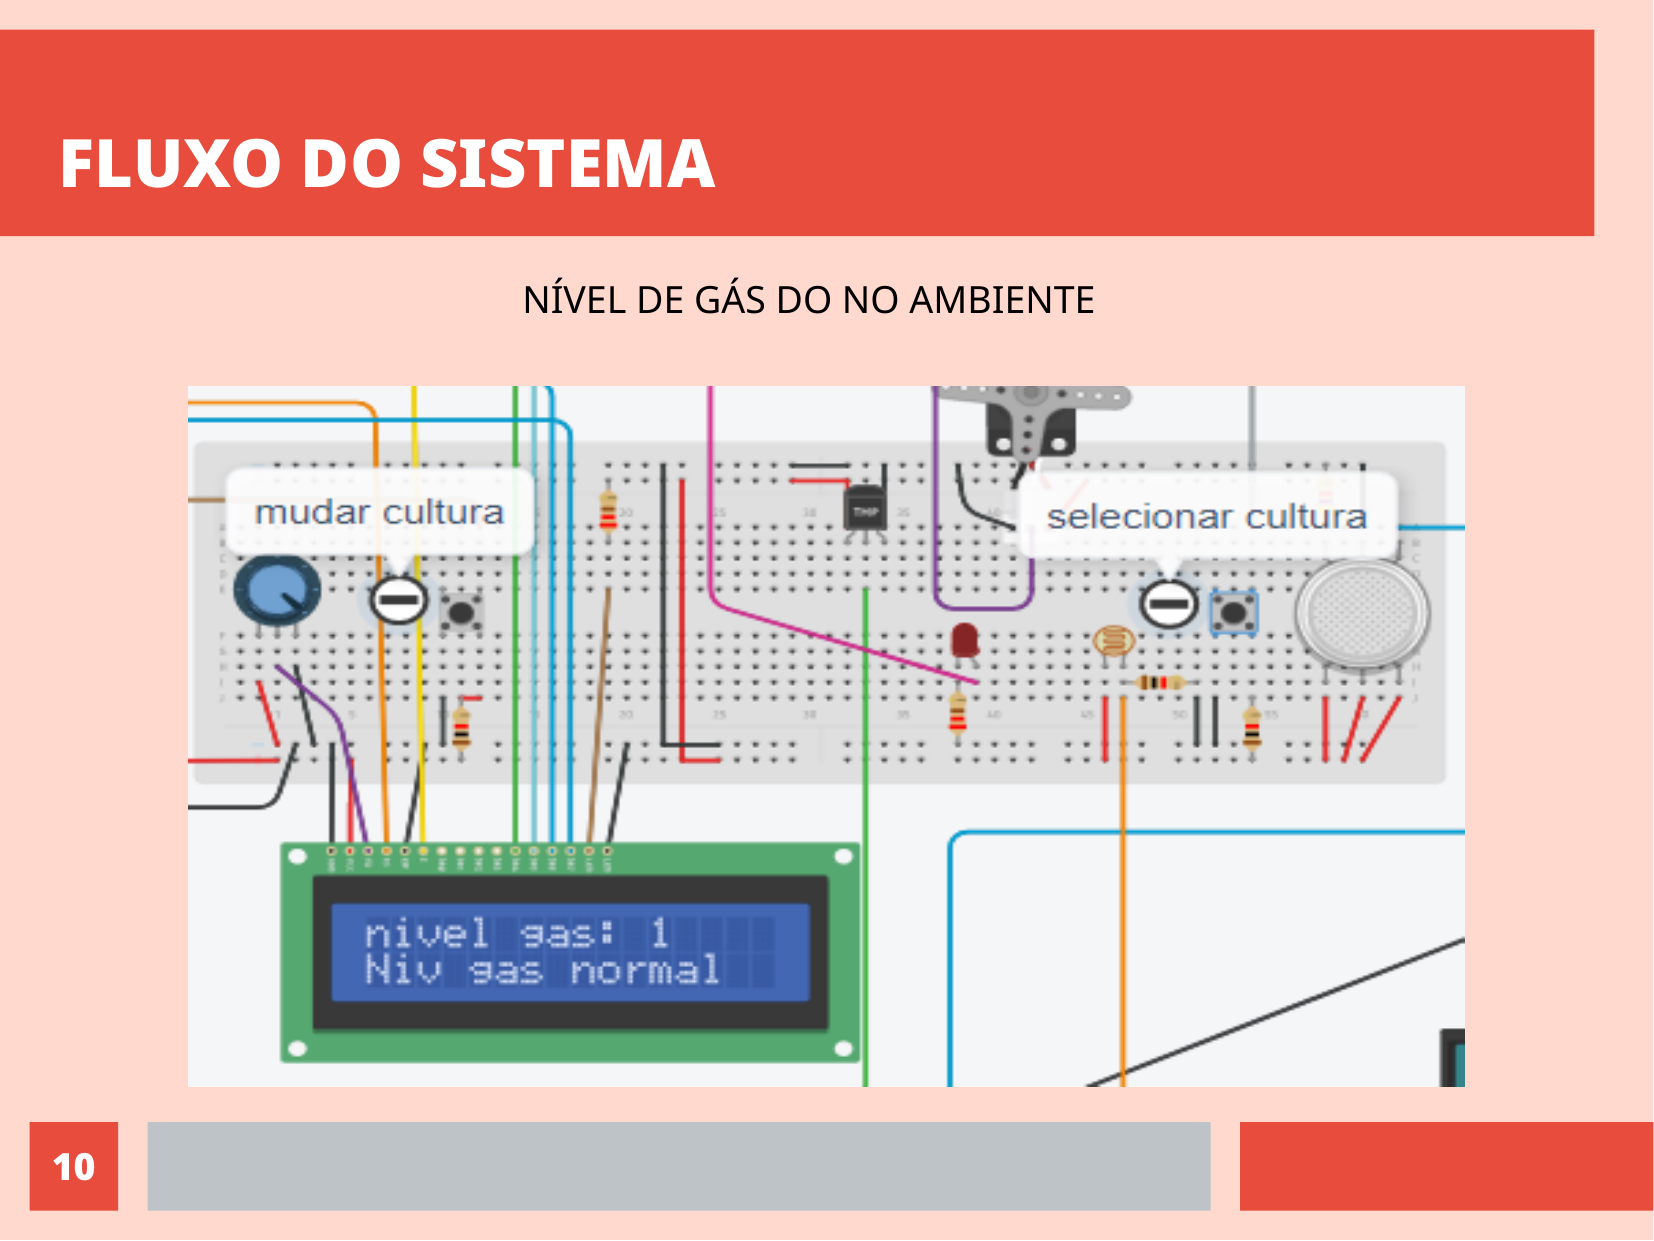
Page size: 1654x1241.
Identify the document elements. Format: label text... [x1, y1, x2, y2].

text_box NÍVEL DE GÁS DO NO AMBIENTE [236, 265, 1382, 334]
title FLUXO DO SISTEMA [59, 59, 1595, 207]
picture [188, 386, 1465, 1087]
